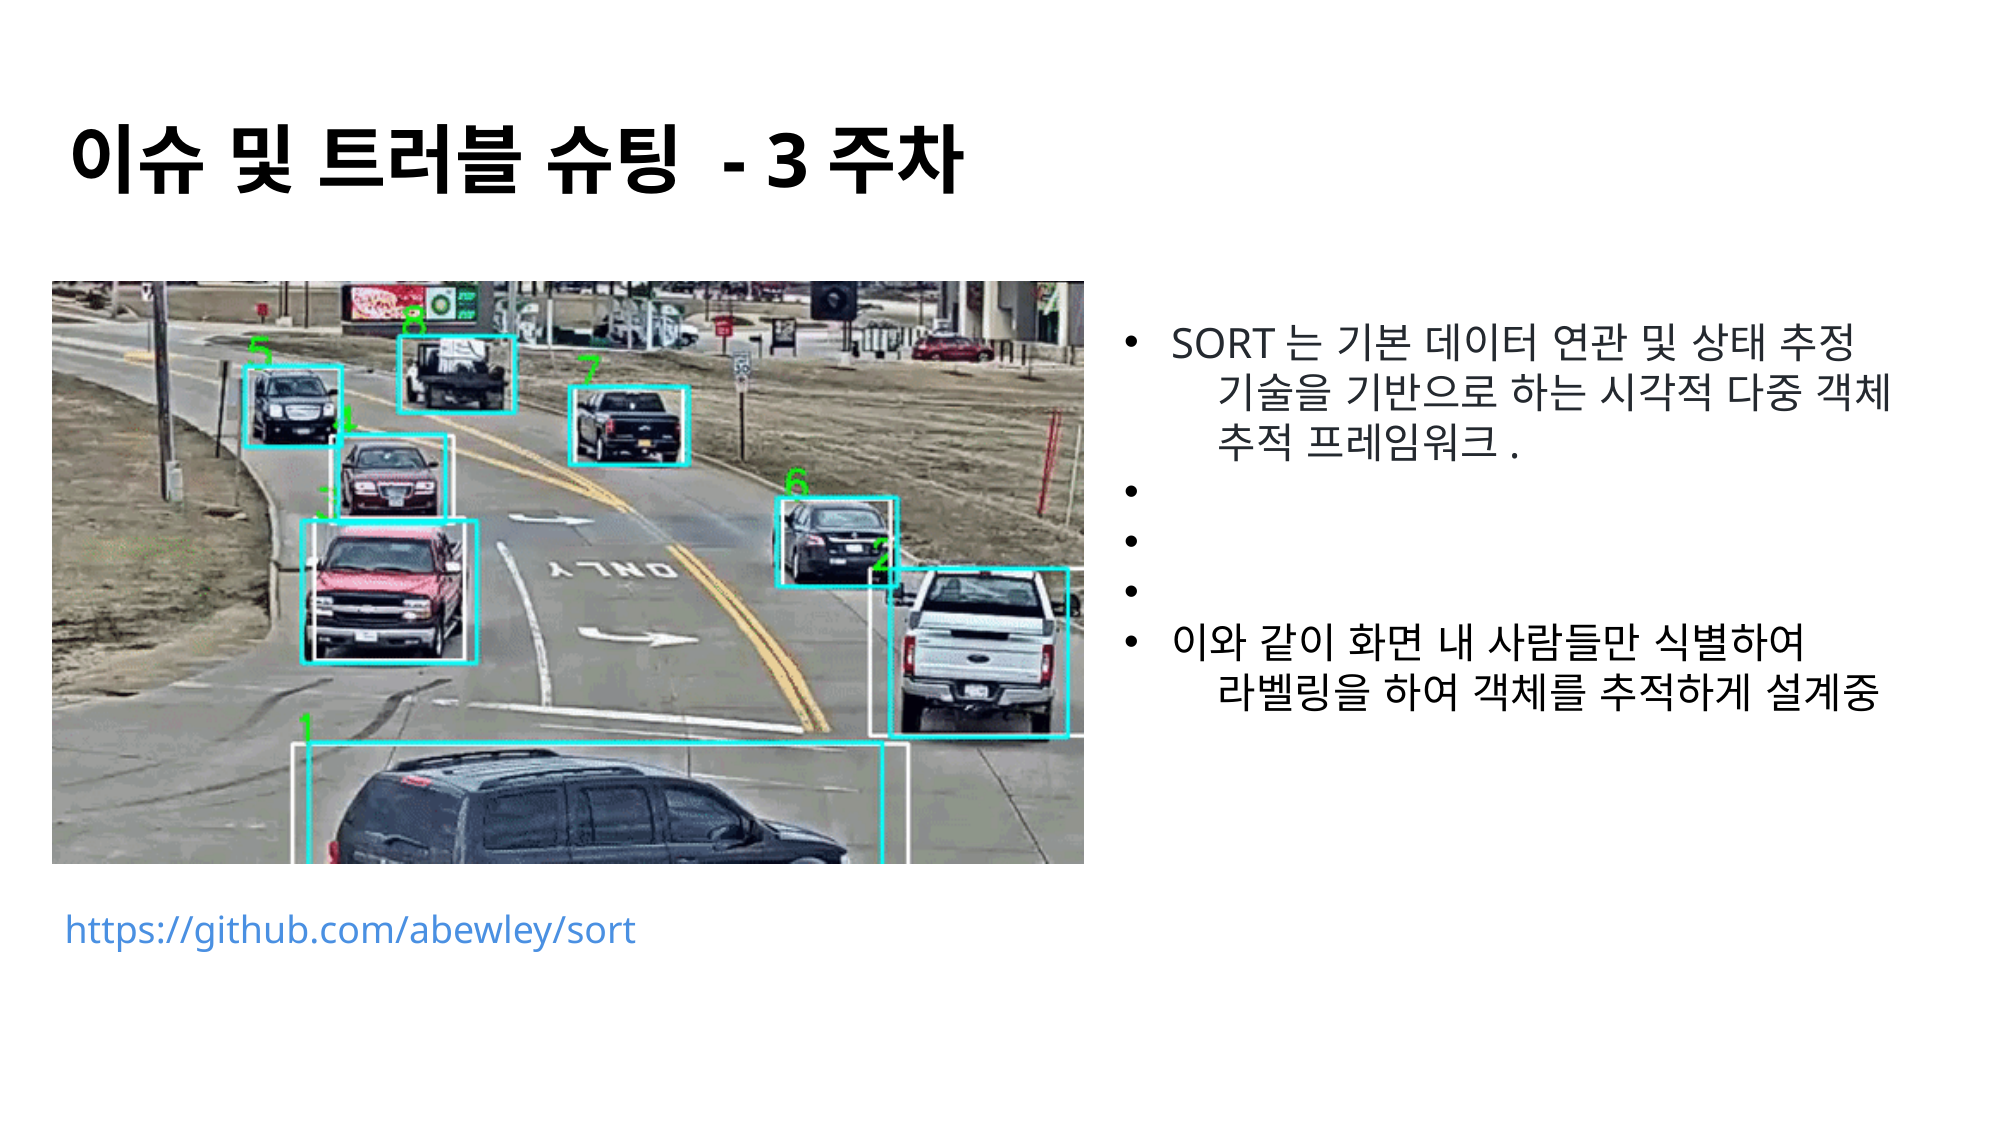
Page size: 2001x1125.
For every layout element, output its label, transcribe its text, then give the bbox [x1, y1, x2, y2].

picture [52, 281, 1084, 864]
text_box 이슈 및 트러블 슈팅 - 3주차 [53, 88, 1337, 215]
text_box SORT는 기본 데이터 연관 및 상태 추정 기술을 기반으로 하는 시각적 다중 객체 추적 프레임워크. 이와 같이 화면 내 사람들만 식별하여 라벨링을 하여 객체를 추적하게 설계중 [1109, 308, 1954, 728]
text_box https://github.com/abewley/sort [49, 898, 694, 959]
